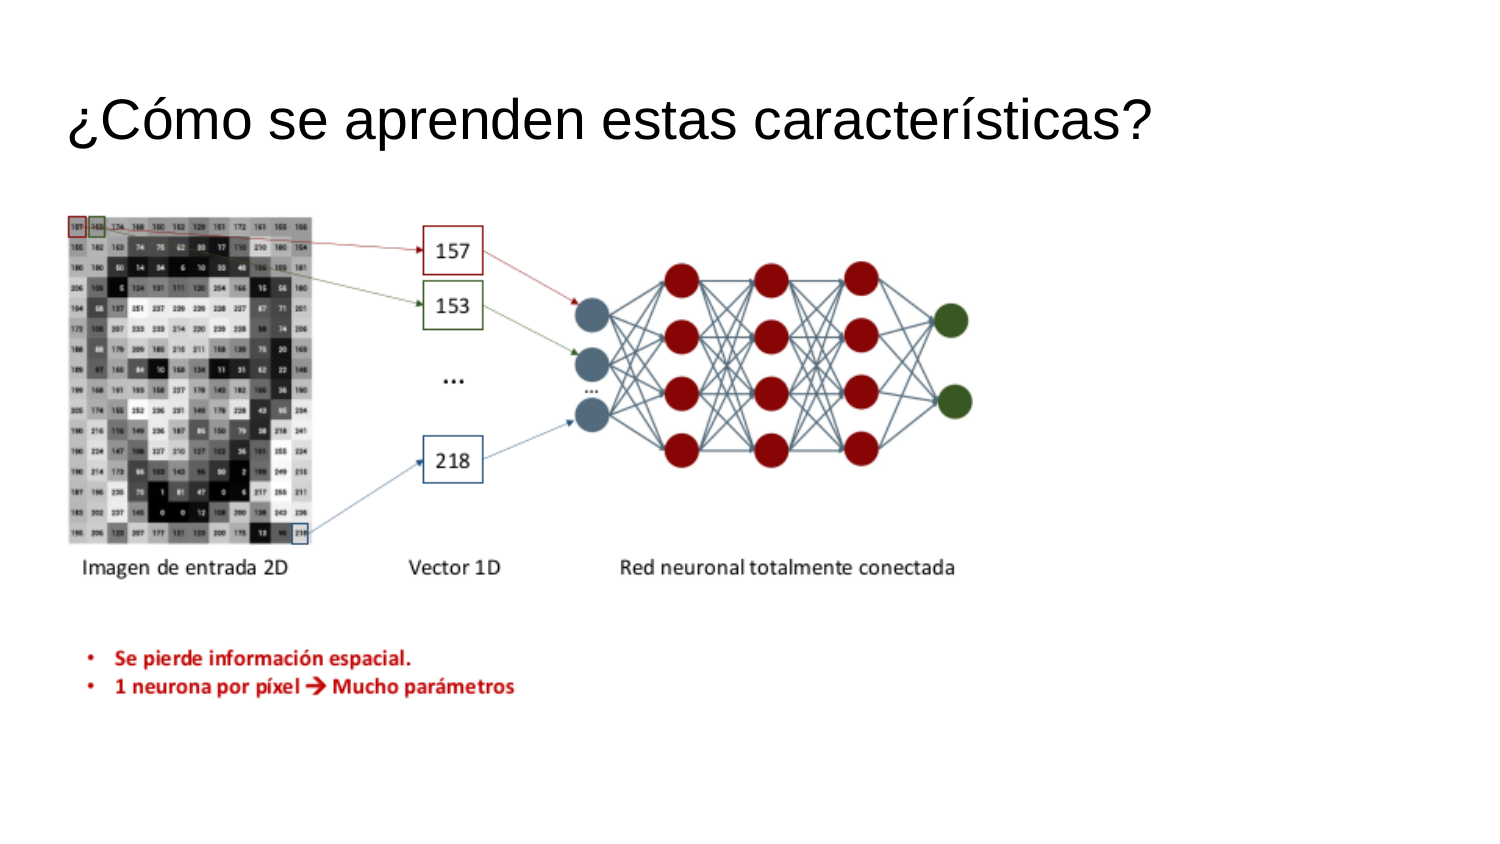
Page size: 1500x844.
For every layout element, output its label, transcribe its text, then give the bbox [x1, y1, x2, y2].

picture [51, 188, 998, 722]
title ¿Cómo se aprenden estas características? [51, 72, 1449, 167]
